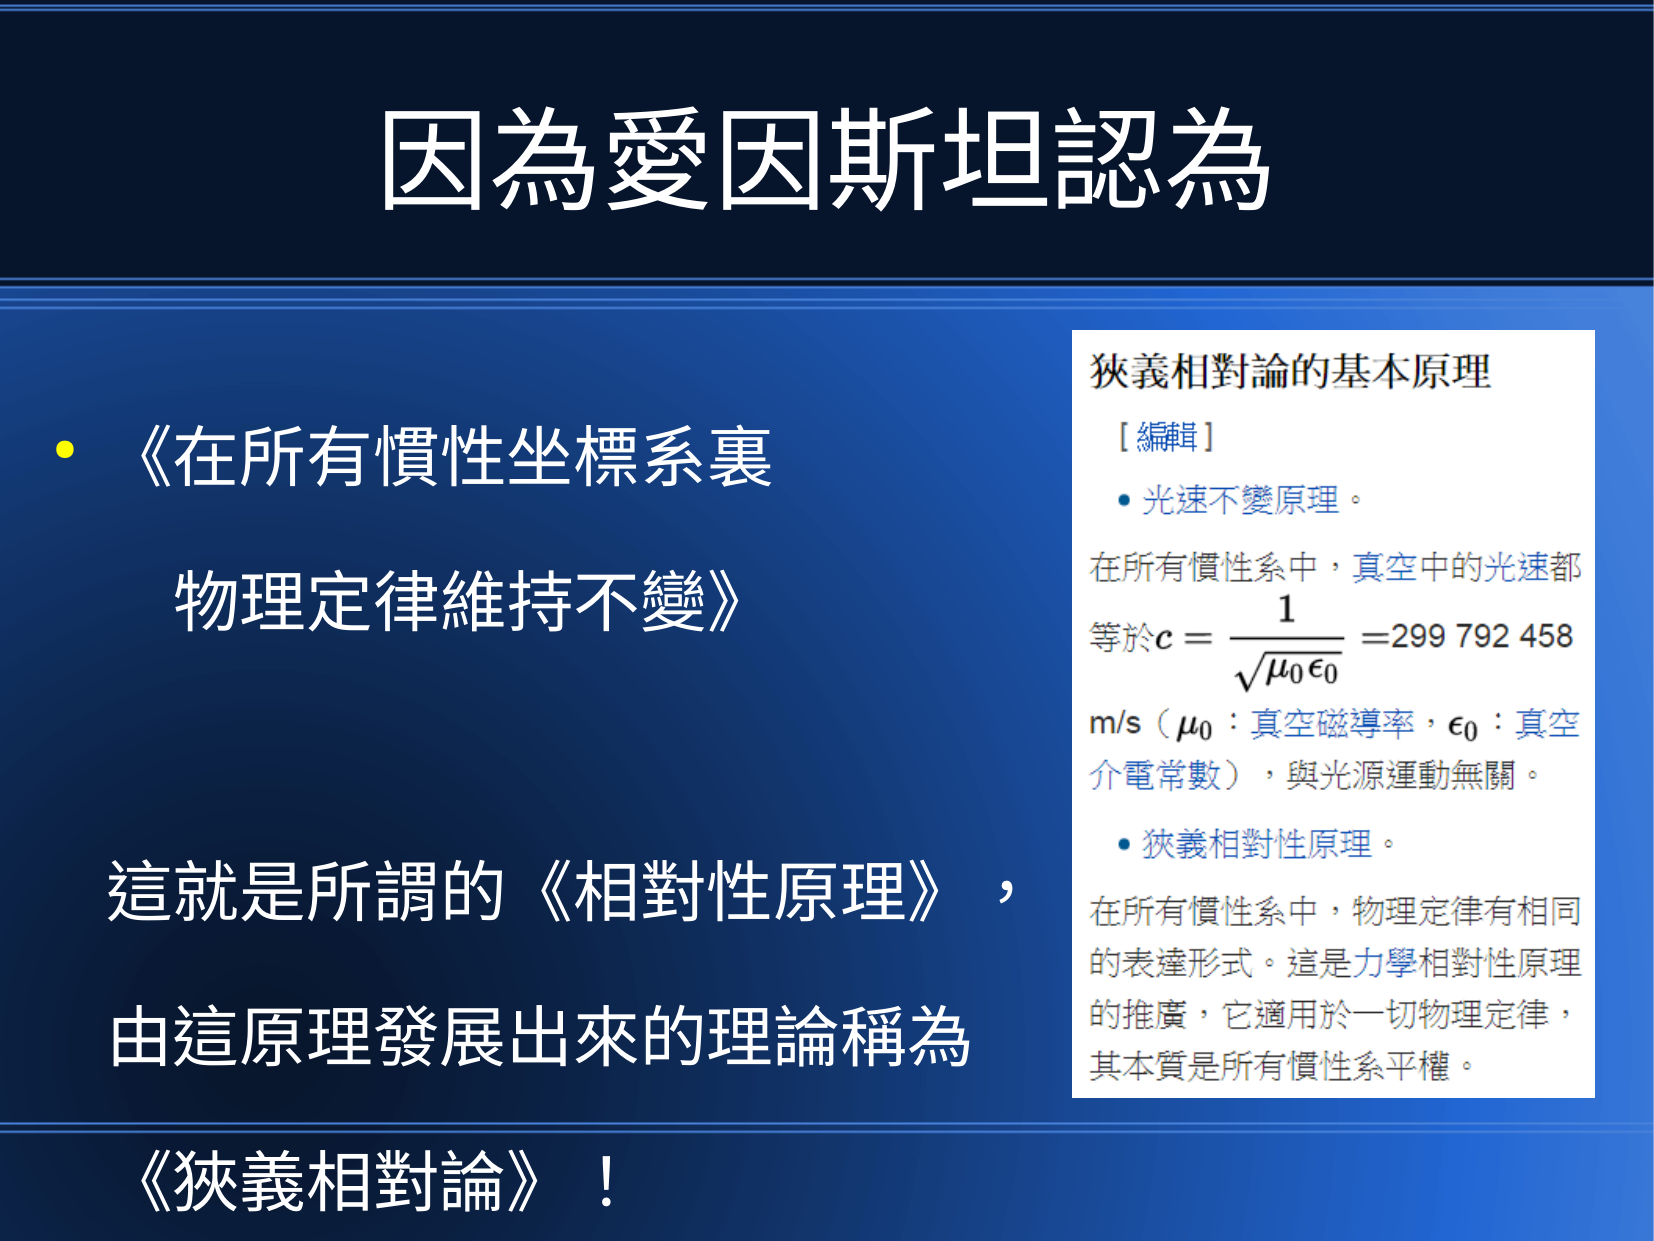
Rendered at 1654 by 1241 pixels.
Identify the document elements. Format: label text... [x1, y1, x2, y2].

list 《在所有慣性坐標系裏 物理定律維持不變》 這就是所謂的《相對性原理》，由這原理發展出來的理論稱為《狹義相對論》！ [35, 355, 1052, 1241]
picture [0, 0, 1654, 1241]
title 因為愛因斯坦認為 [82, 49, 1571, 257]
